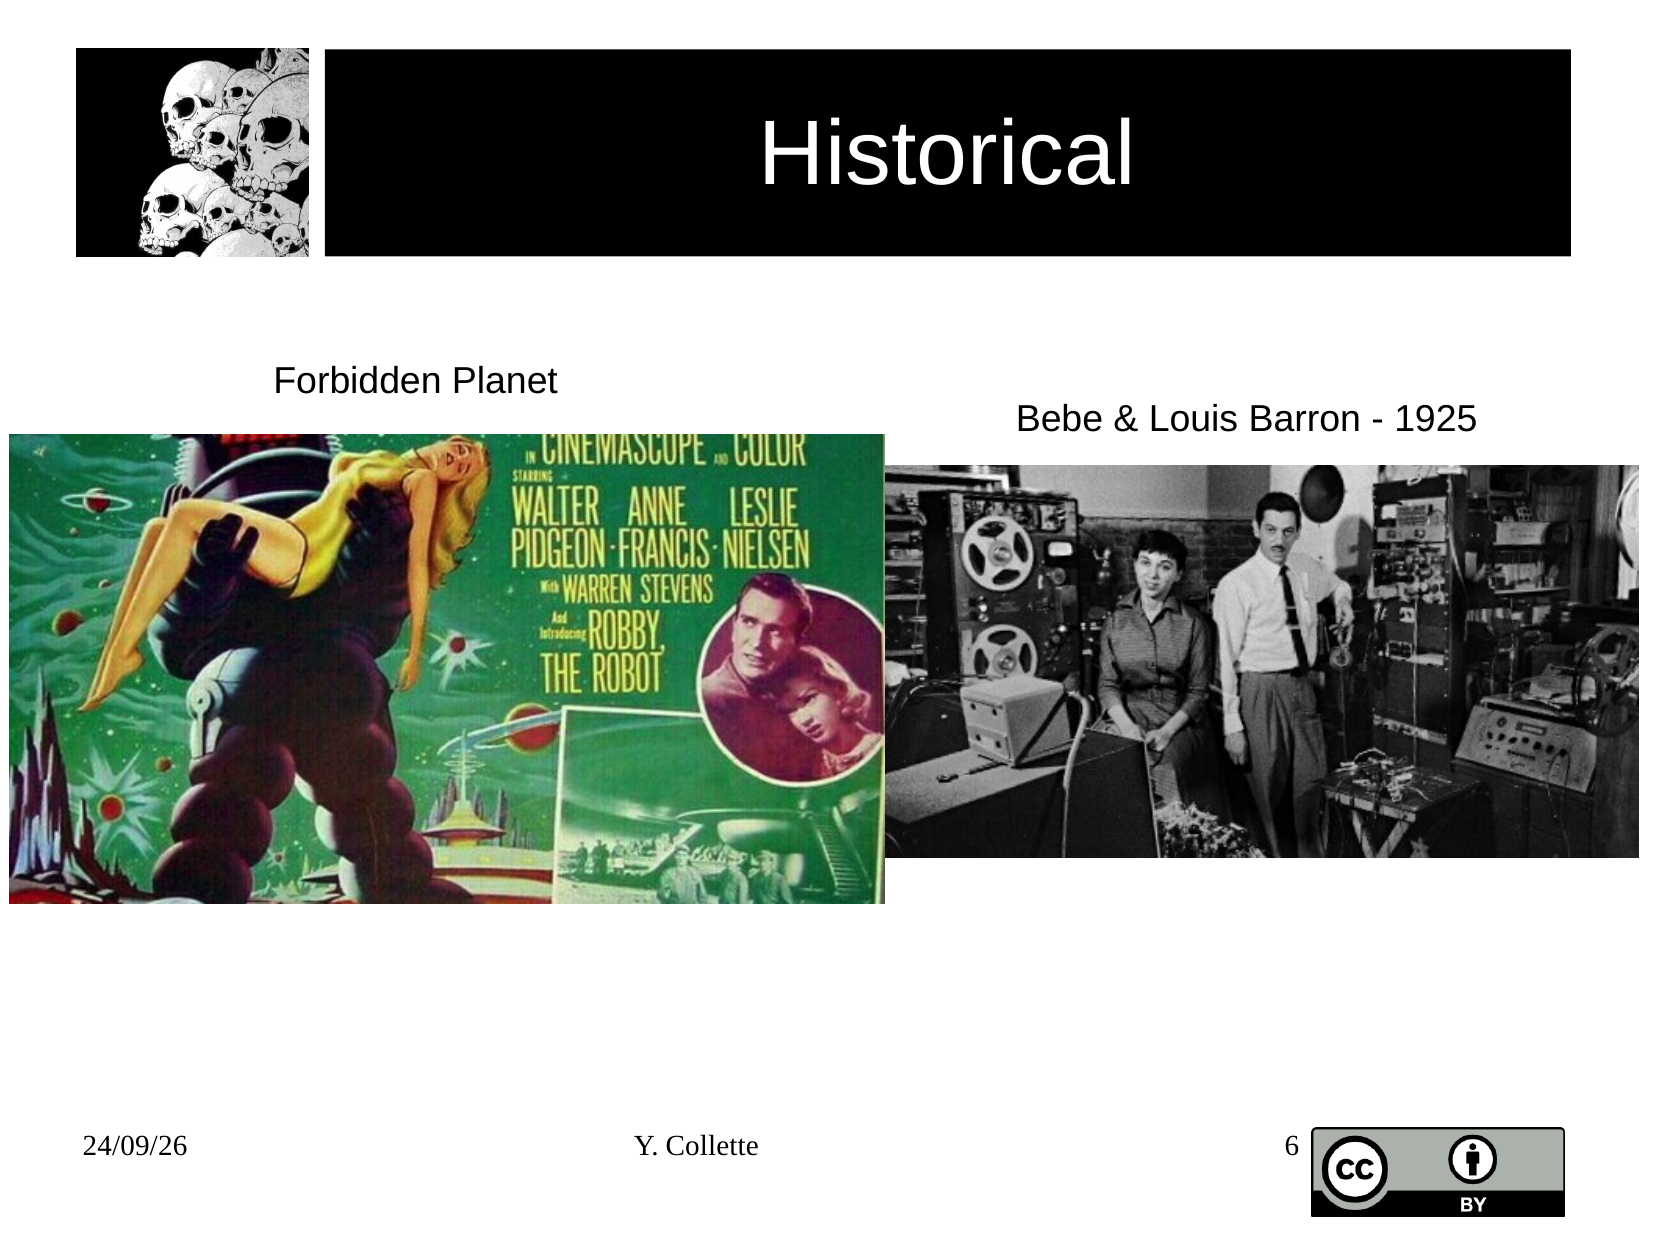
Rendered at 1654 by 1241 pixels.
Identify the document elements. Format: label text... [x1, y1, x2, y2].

text_box Bebe & Louis Barron - 1925 [1001, 389, 1533, 447]
picture [1311, 1127, 1565, 1217]
picture [76, 48, 309, 257]
text_box Forbidden Planet [258, 352, 581, 409]
title Historical [324, 49, 1571, 257]
picture [9, 434, 1639, 904]
